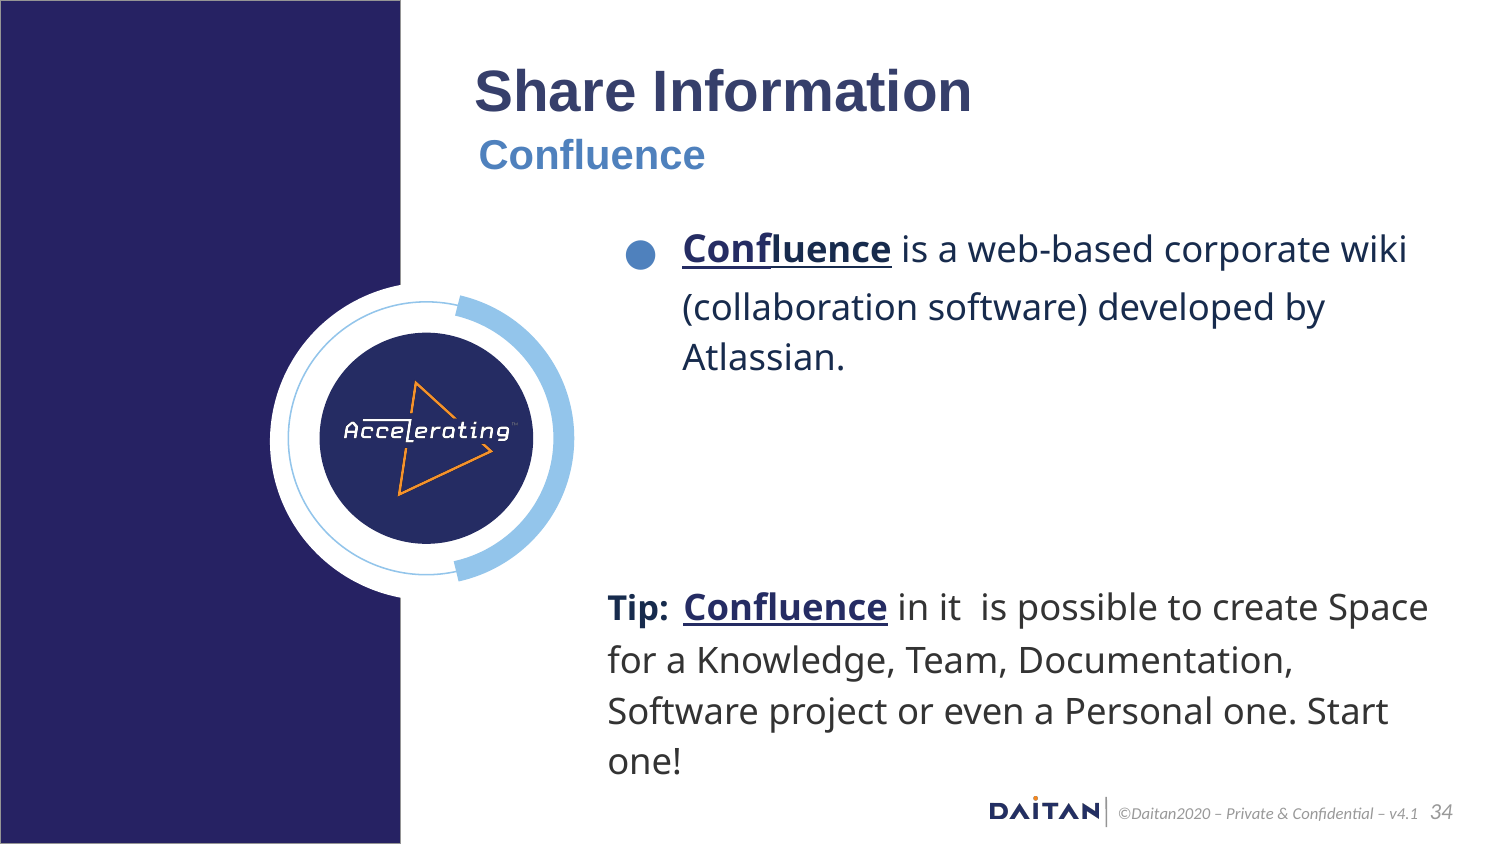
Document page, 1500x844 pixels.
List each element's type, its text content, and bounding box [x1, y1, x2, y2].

picture [335, 371, 528, 506]
list Confluence is a web-based corporate wiki (collaboration software) developed by Atlassian. Tip: Confluence in it is possible to create Space for a Knowledge, Team, Documentation, Software project or even a Personal one. Start one! [592, 201, 1454, 778]
title Share Information [463, 50, 1454, 126]
picture [990, 796, 1099, 819]
subtitle Confluence [463, 126, 1454, 172]
